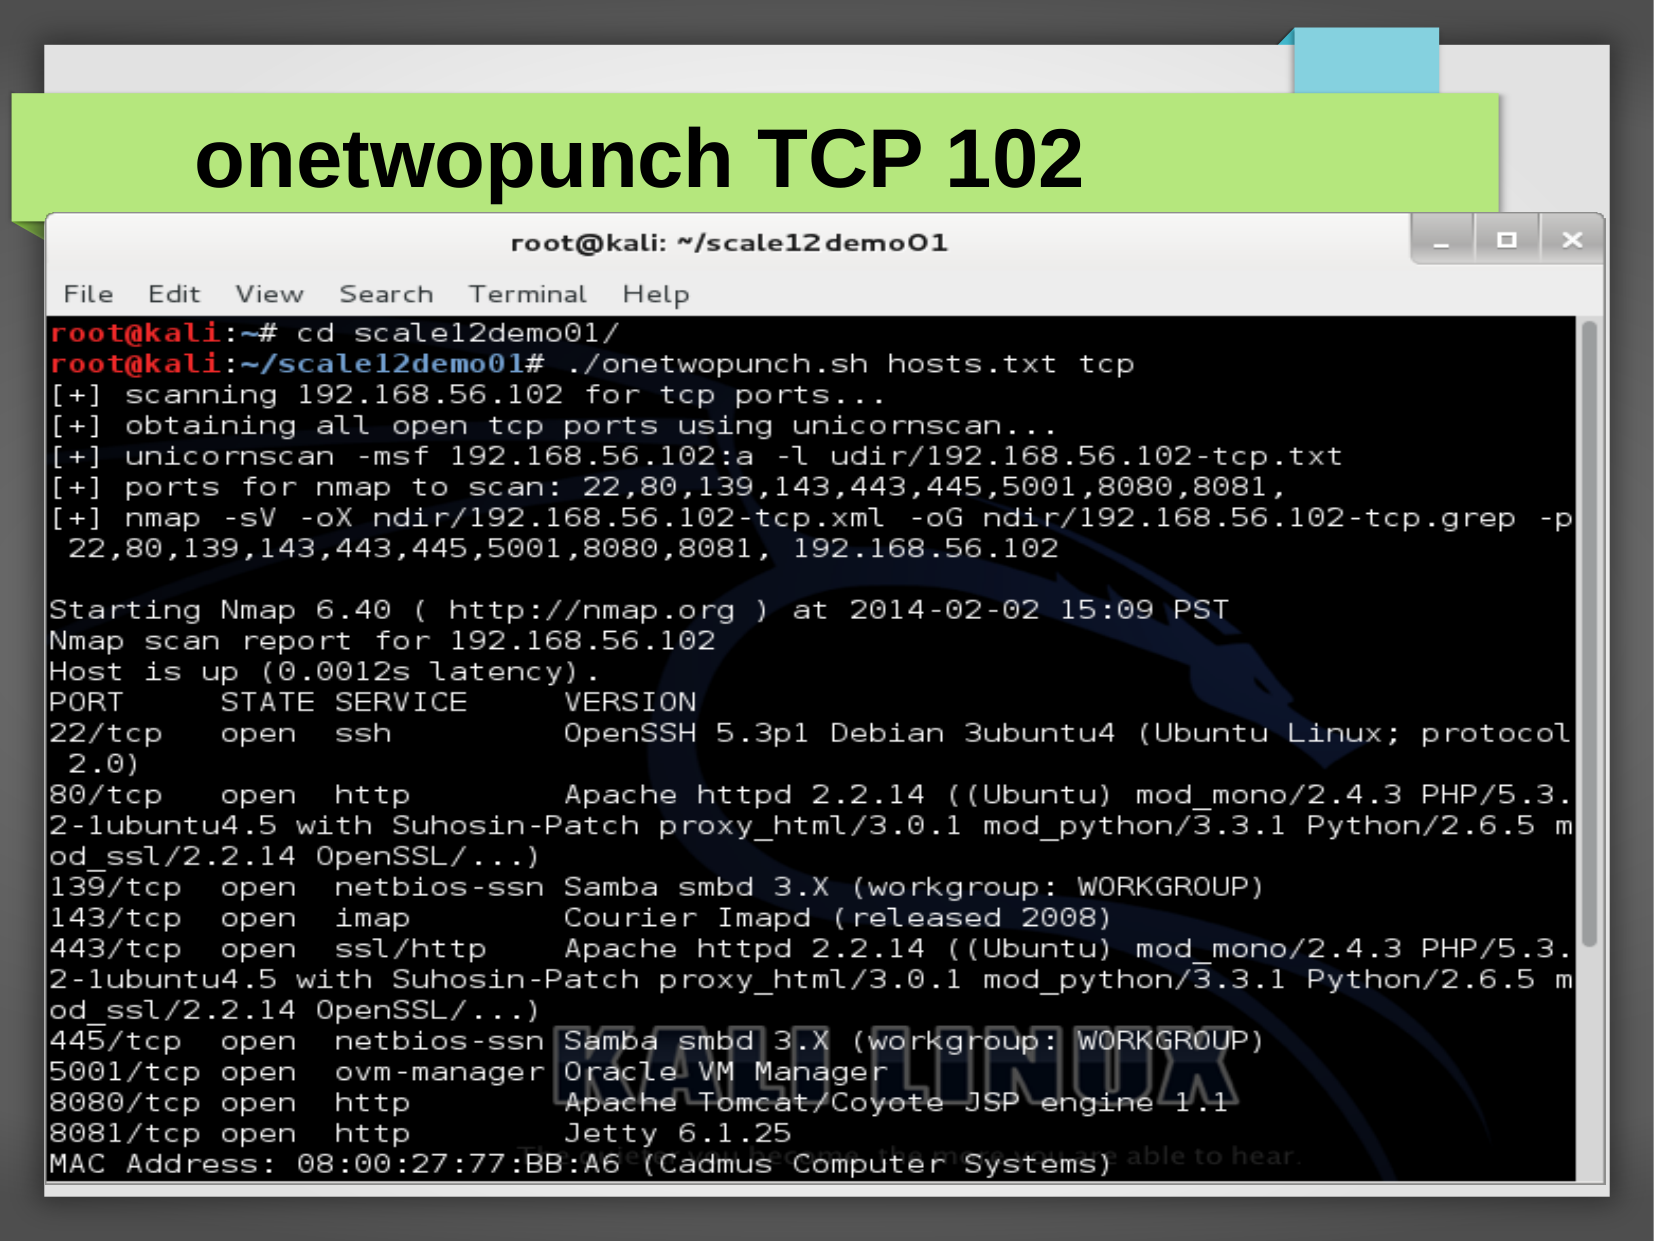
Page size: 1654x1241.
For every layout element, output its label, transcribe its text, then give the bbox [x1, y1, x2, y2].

text_box onetwopunch TCP 102 [180, 104, 1100, 213]
picture [0, 0, 1654, 1241]
